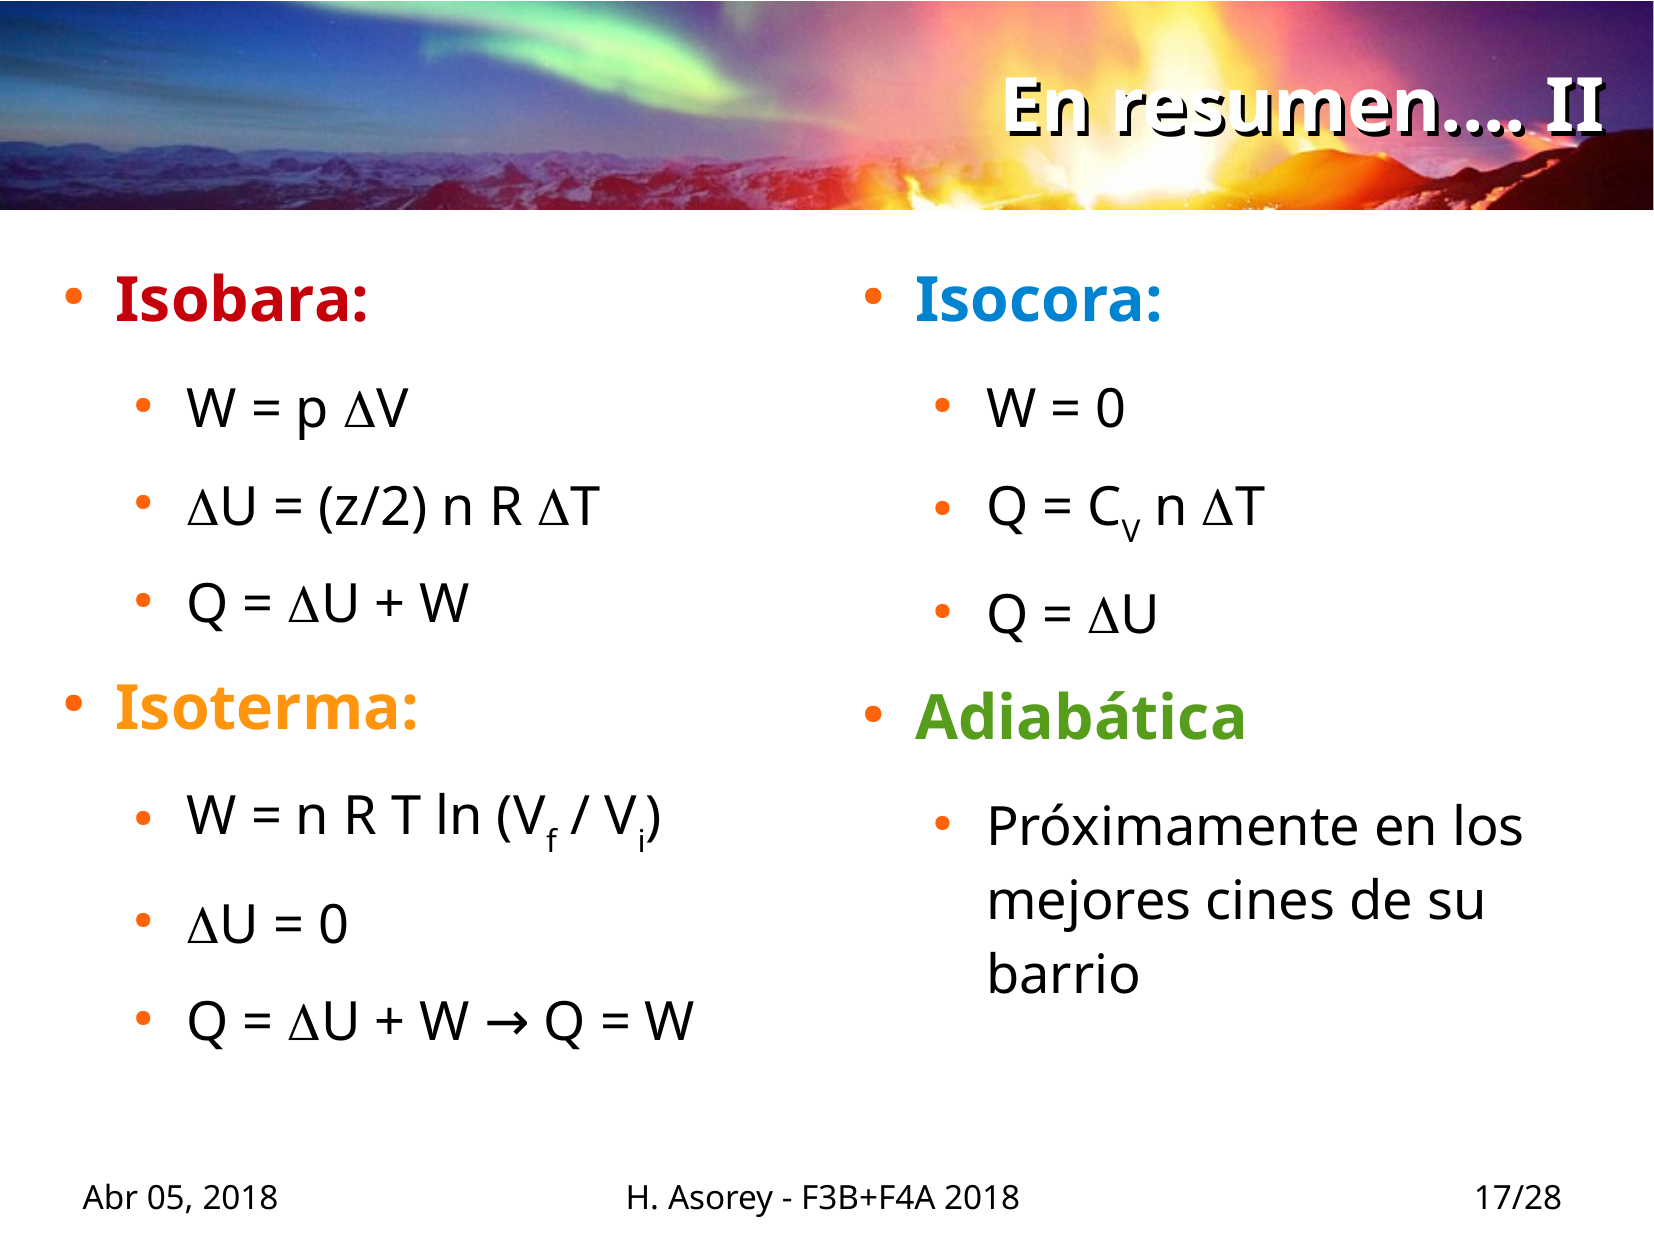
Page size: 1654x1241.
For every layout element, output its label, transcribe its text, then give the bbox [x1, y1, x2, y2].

picture [0, 1, 1654, 210]
list Isocora: W = 0 Q = CV n DT Q = DU Adiabática Próximamente en los mejores cines de su barrio [844, 255, 1606, 1156]
title En resumen.... II [45, 15, 1606, 191]
list Isobara: W = p DV DU = (z/2) n R DT Q = DU + W Isoterma: W = n R T ln (Vf / Vi) DU = 0 Q = DU + W → Q = W [45, 255, 807, 1156]
